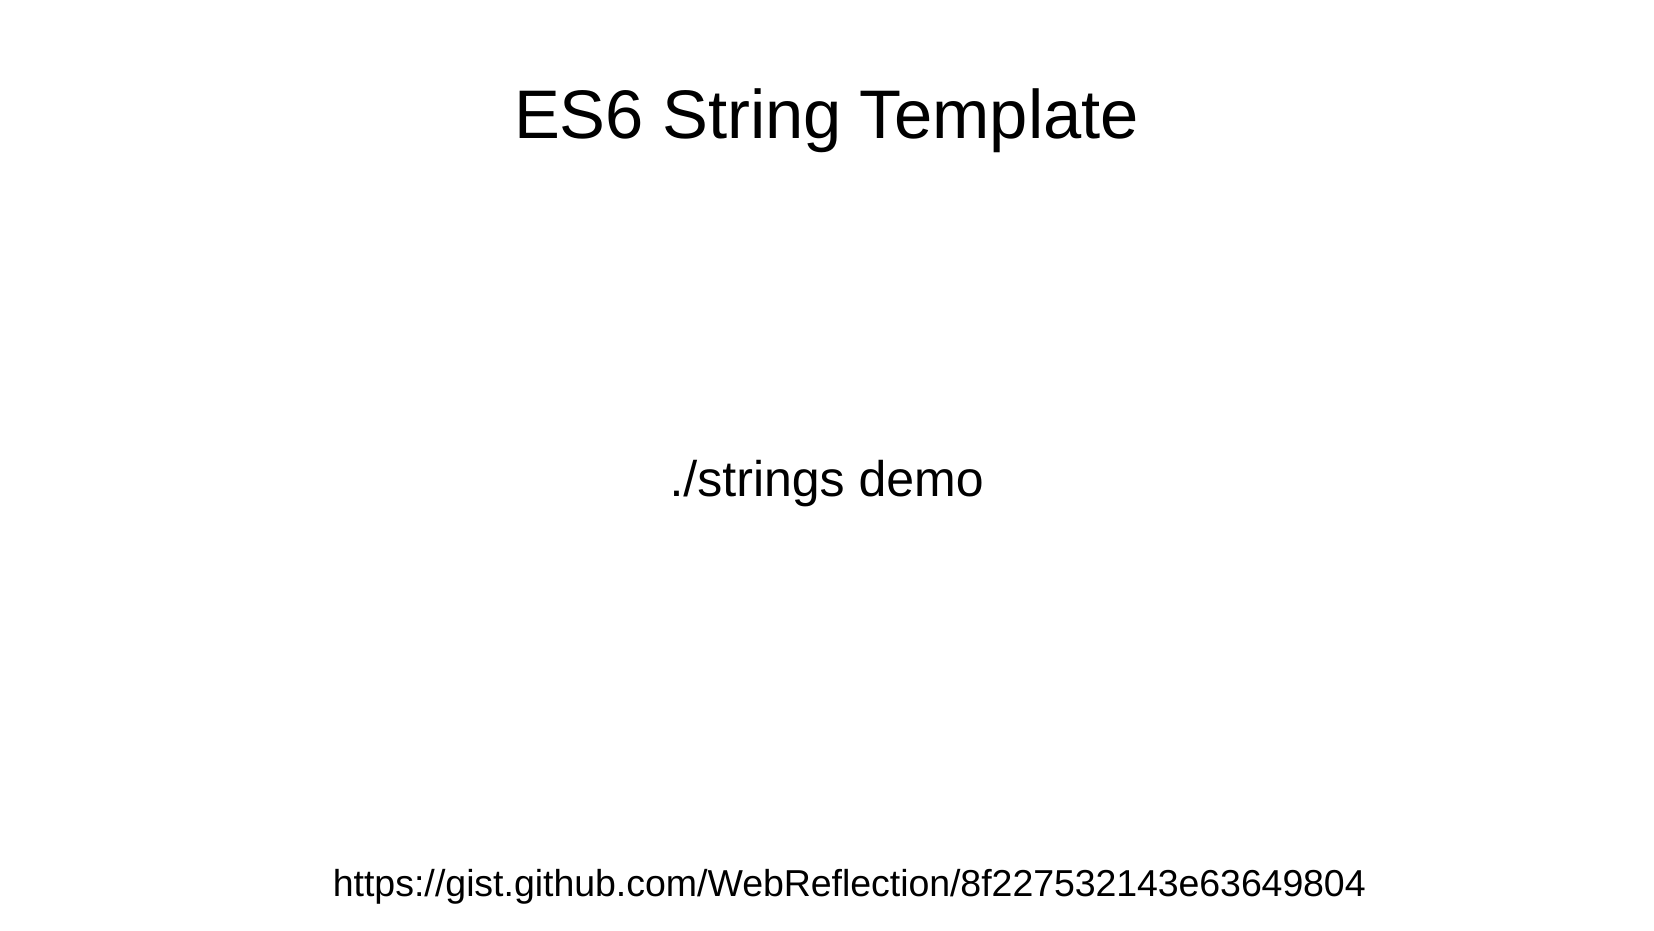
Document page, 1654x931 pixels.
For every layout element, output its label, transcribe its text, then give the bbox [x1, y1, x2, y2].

list ./strings demo [82, 217, 1571, 758]
text_box https://gist.github.com/WebReflection/8f227532143e63649804 [318, 855, 1381, 912]
title ES6 String Template [82, 37, 1571, 193]
